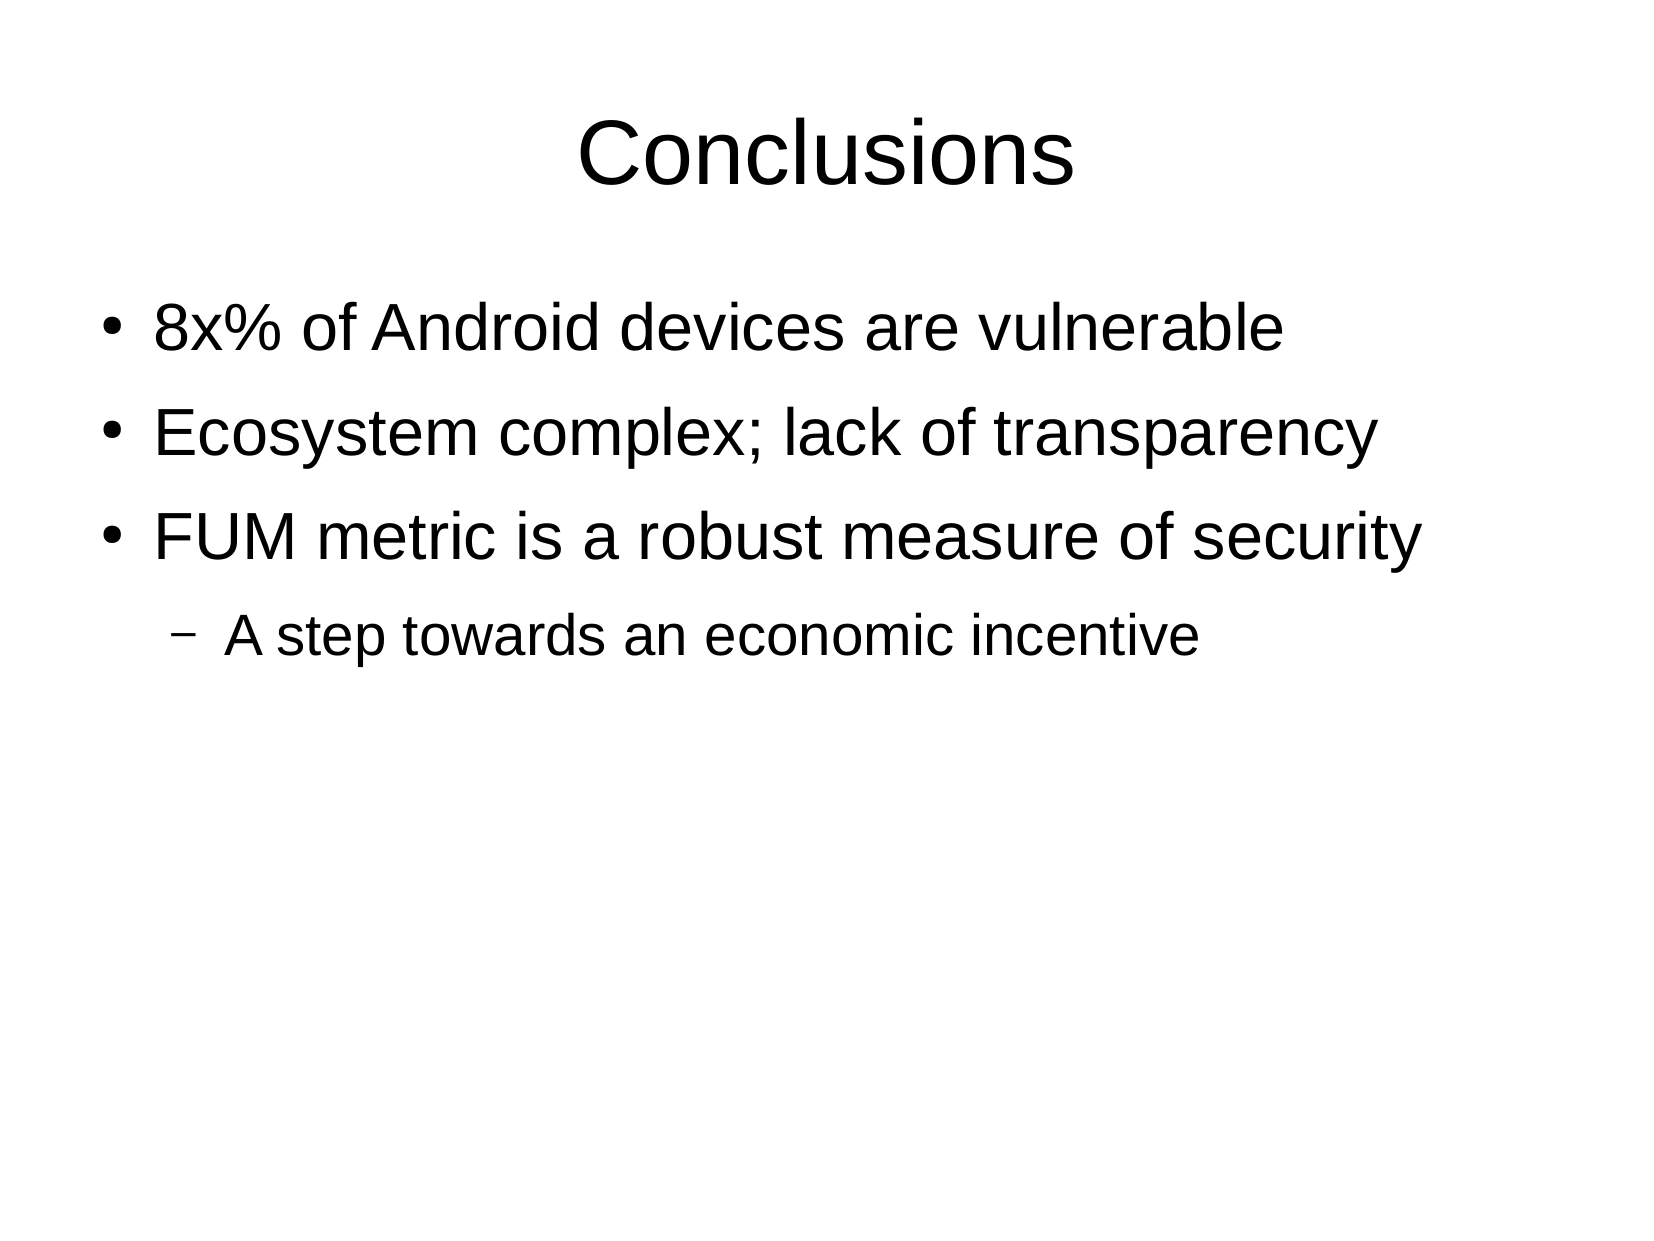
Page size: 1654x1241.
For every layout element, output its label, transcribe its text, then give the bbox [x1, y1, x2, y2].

list 8x% of Android devices are vulnerable Ecosystem complex; lack of transparency FUM metric is a robust measure of security A step towards an economic incentive [82, 290, 1571, 1109]
title Conclusions [82, 49, 1571, 257]
